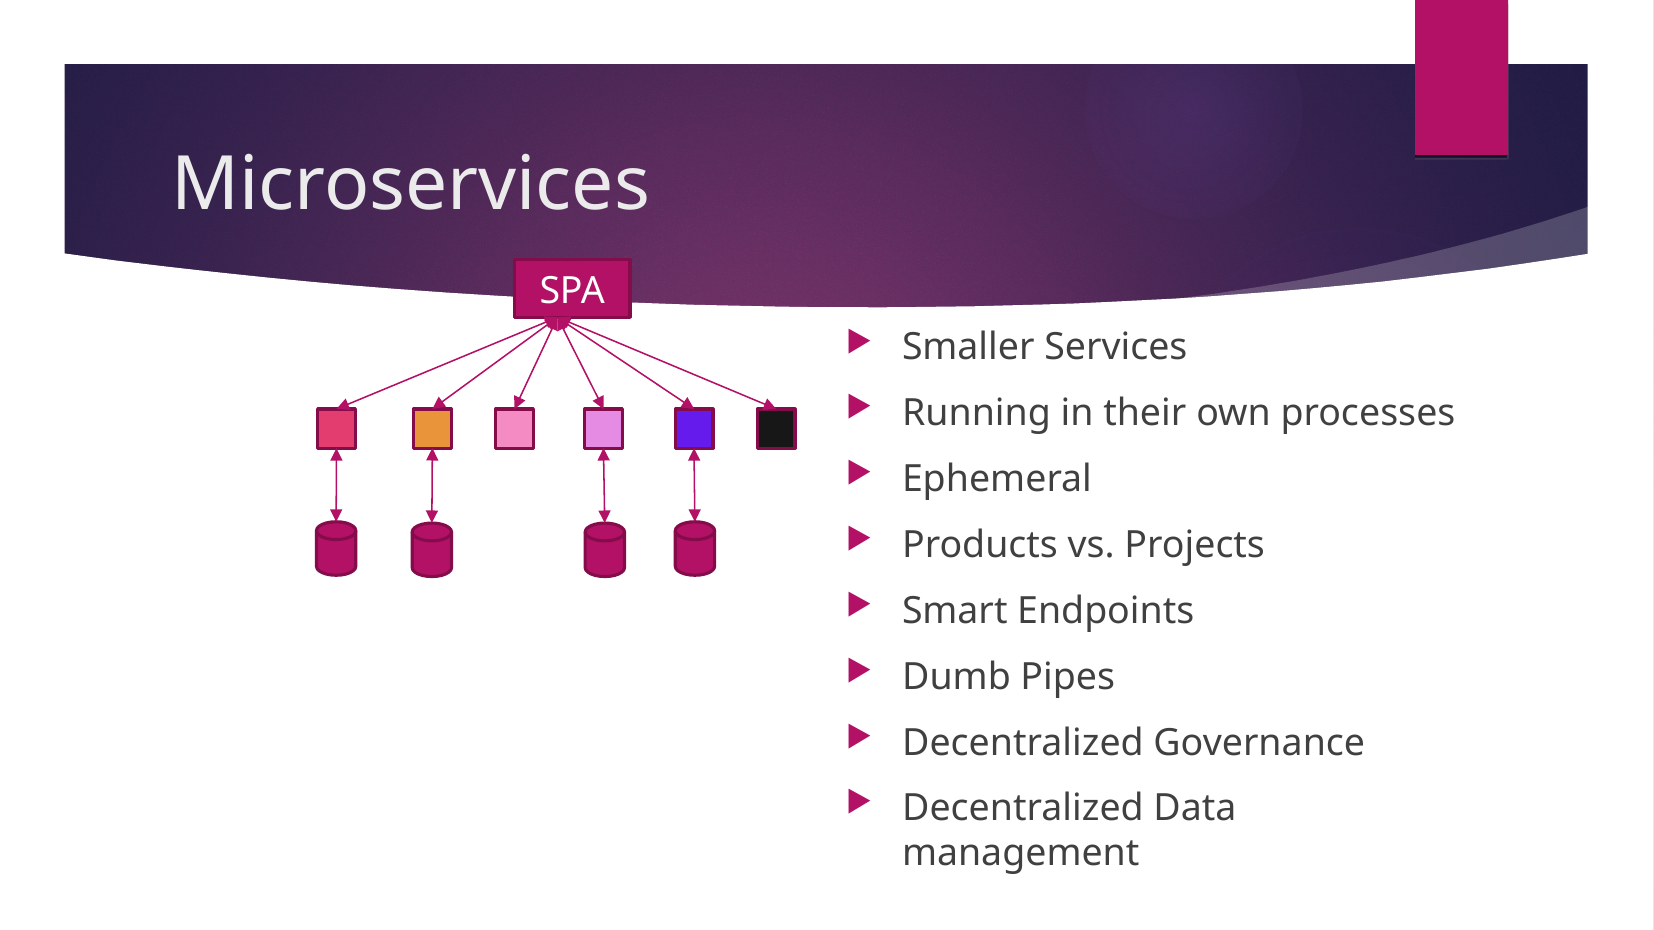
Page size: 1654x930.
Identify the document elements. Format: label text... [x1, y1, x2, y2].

text_box [675, 521, 715, 576]
text_box [316, 521, 356, 576]
text_box [757, 409, 796, 449]
picture [65, 64, 1587, 307]
text_box [317, 409, 356, 449]
text_box SPA [514, 259, 630, 318]
text_box [412, 523, 452, 577]
text_box [675, 409, 713, 449]
text_box [584, 409, 623, 449]
text_box [413, 409, 452, 449]
text_box [495, 409, 534, 449]
list Windows Server Guest OS [1213, 248, 1477, 296]
text_box [585, 523, 625, 577]
title Microservices [156, 132, 1345, 228]
list Smaller Services Running in their own processes Ephemeral Products vs. Projects Smart Endpoints Dumb Pipes Decentralized Governance Decentralized Data management [830, 315, 1486, 779]
